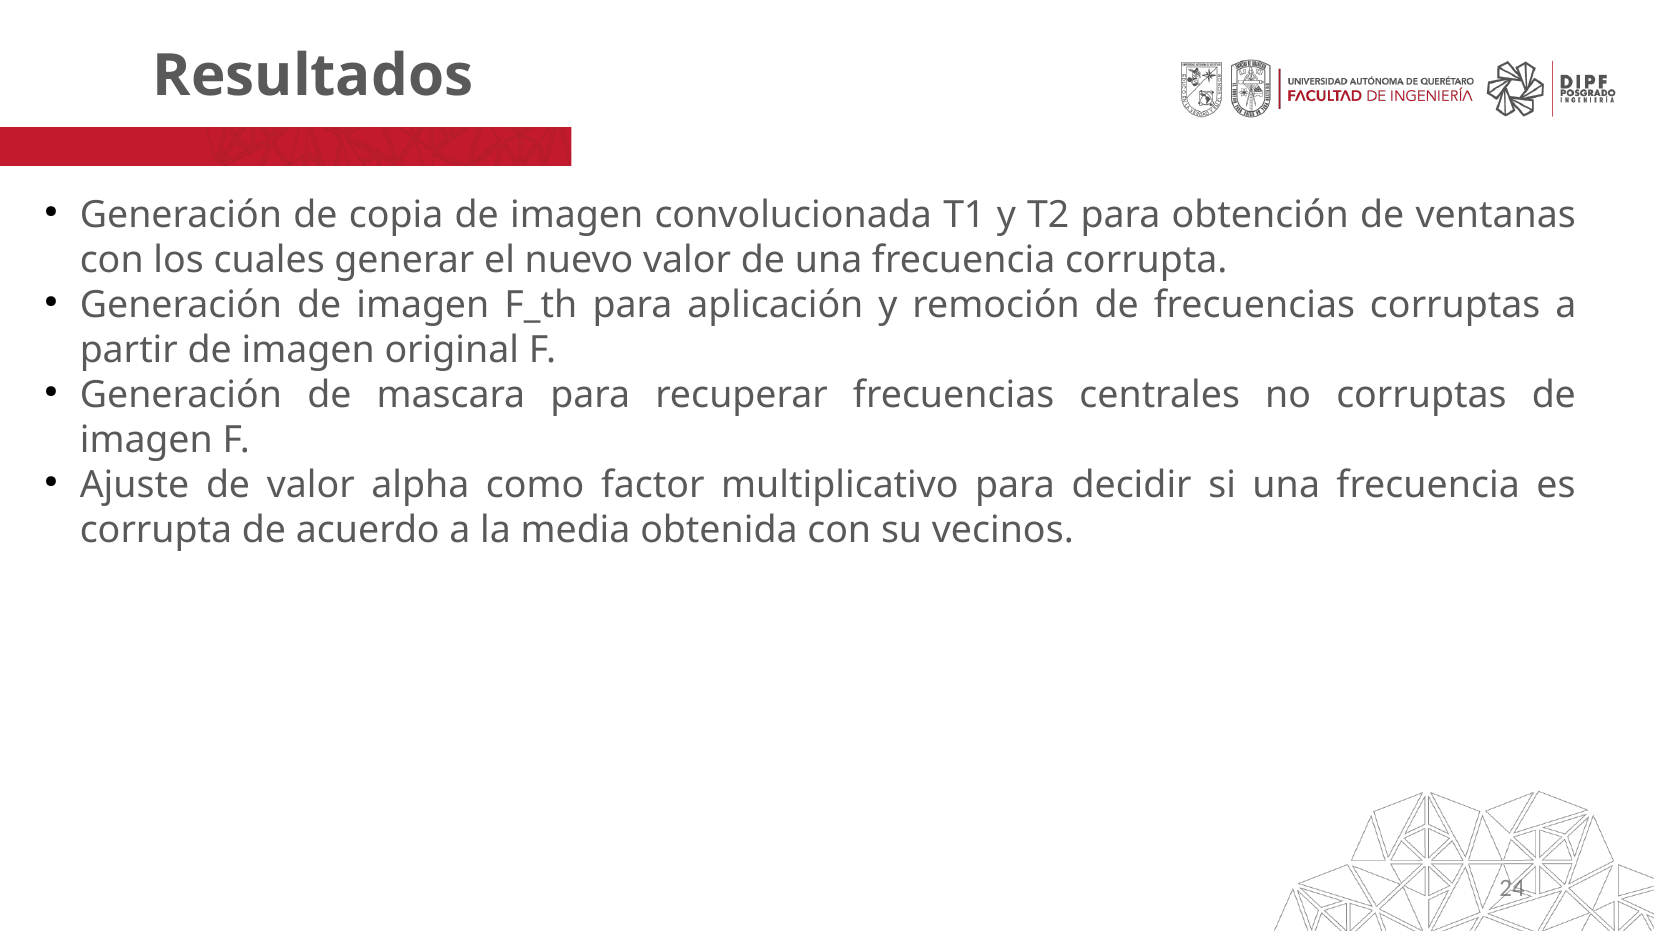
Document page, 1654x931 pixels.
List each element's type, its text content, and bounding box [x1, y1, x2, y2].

text_box Resultados [54, 11, 572, 127]
picture [1257, 781, 1654, 931]
picture [0, 127, 572, 166]
picture [1176, 54, 1620, 133]
text_box Generación de copia de imagen convolucionada T1 y T2 para obtención de ventanas con los cuales generar el nuevo valor de una frecuencia corrupta. Generación de imagen F_th para aplicación y remoción de frecuencias corruptas a partir de imagen original F. Generación de mascara para recuperar frecuencias centrales no corruptas de imagen F. Ajuste de valor alpha como factor multiplicativo para decidir si una frecuencia es corrupta de acuerdo a la media obtenida con su vecinos. [29, 183, 1592, 558]
